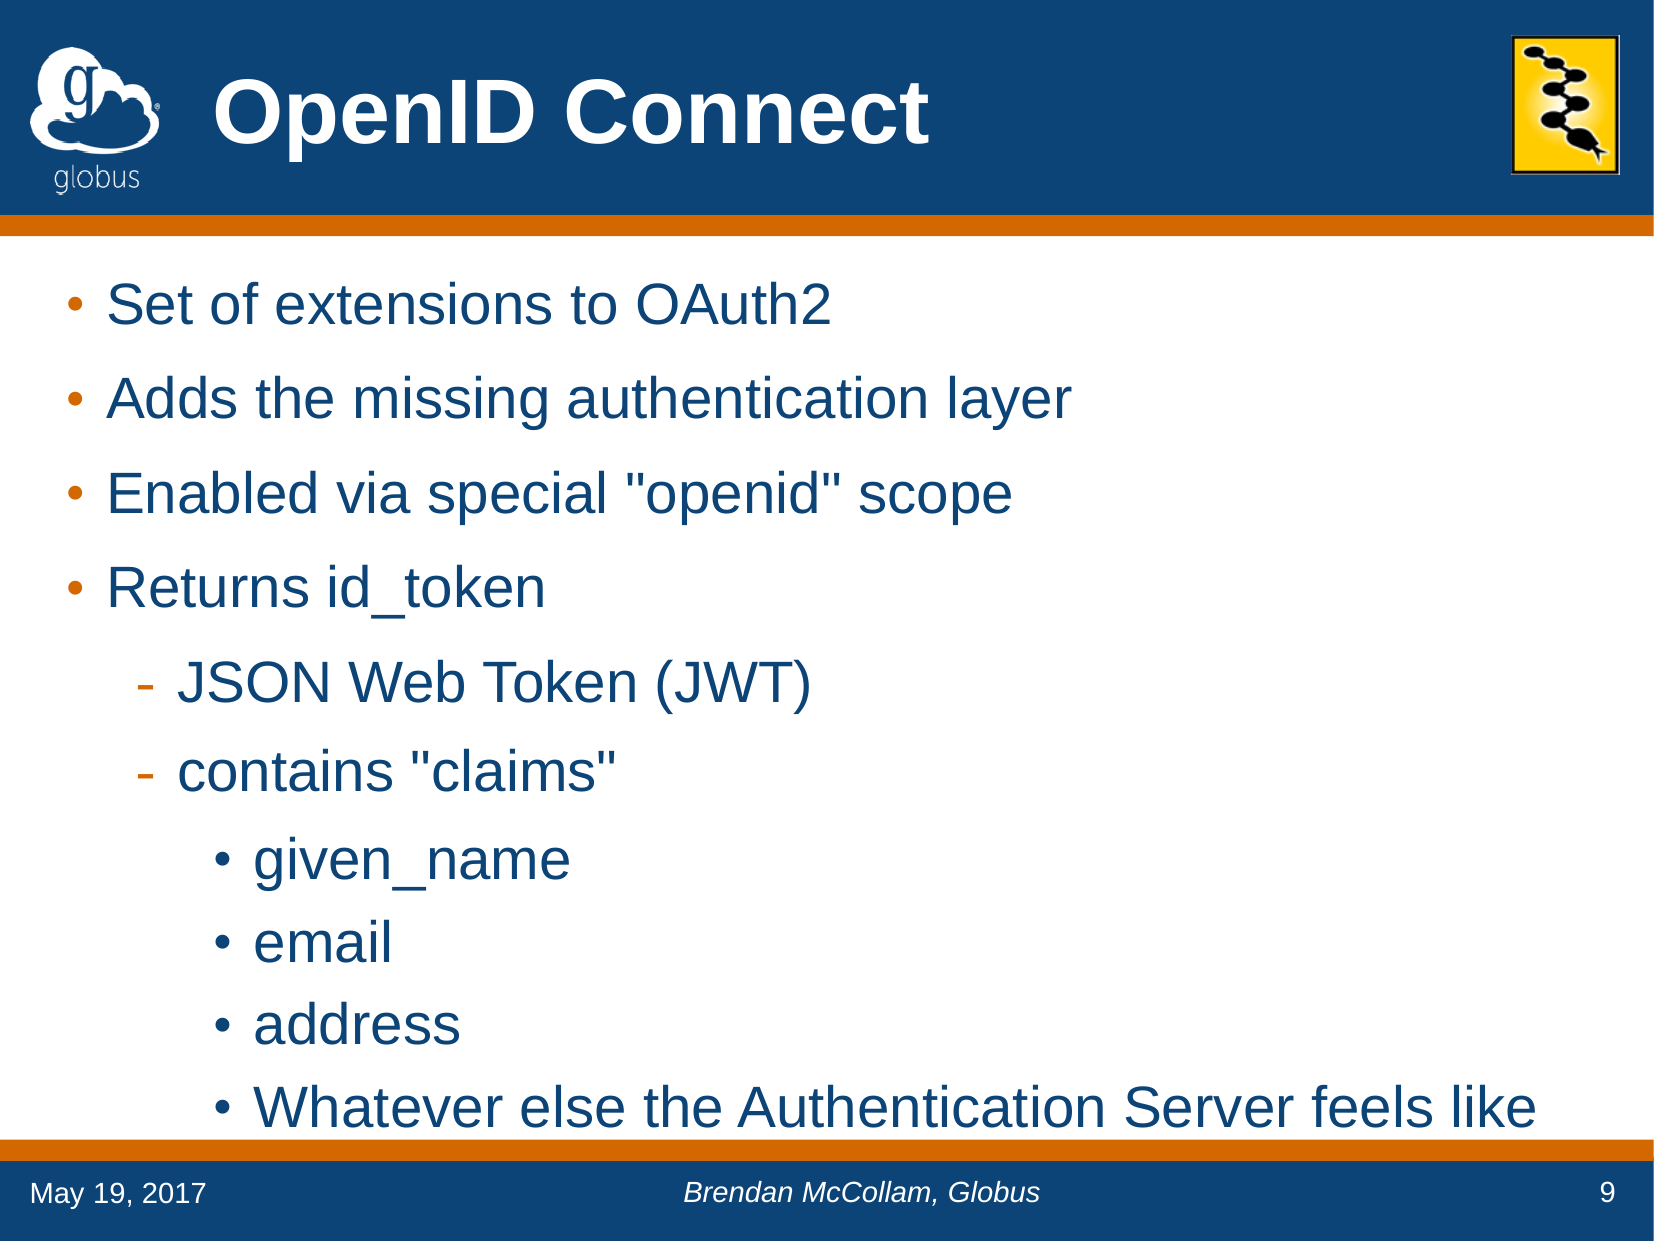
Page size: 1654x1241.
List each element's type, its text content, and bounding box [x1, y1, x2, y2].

list Set of extensions to OAuth2 Adds the missing authentication layer Enabled via special "openid" scope Returns id_token JSON Web Token (JWT) contains "claims" given_name email address Whatever else the Authentication Server feels like [47, 271, 1607, 1111]
picture [1511, 35, 1620, 175]
picture [30, 47, 160, 195]
title OpenID Connect [212, 8, 1465, 216]
